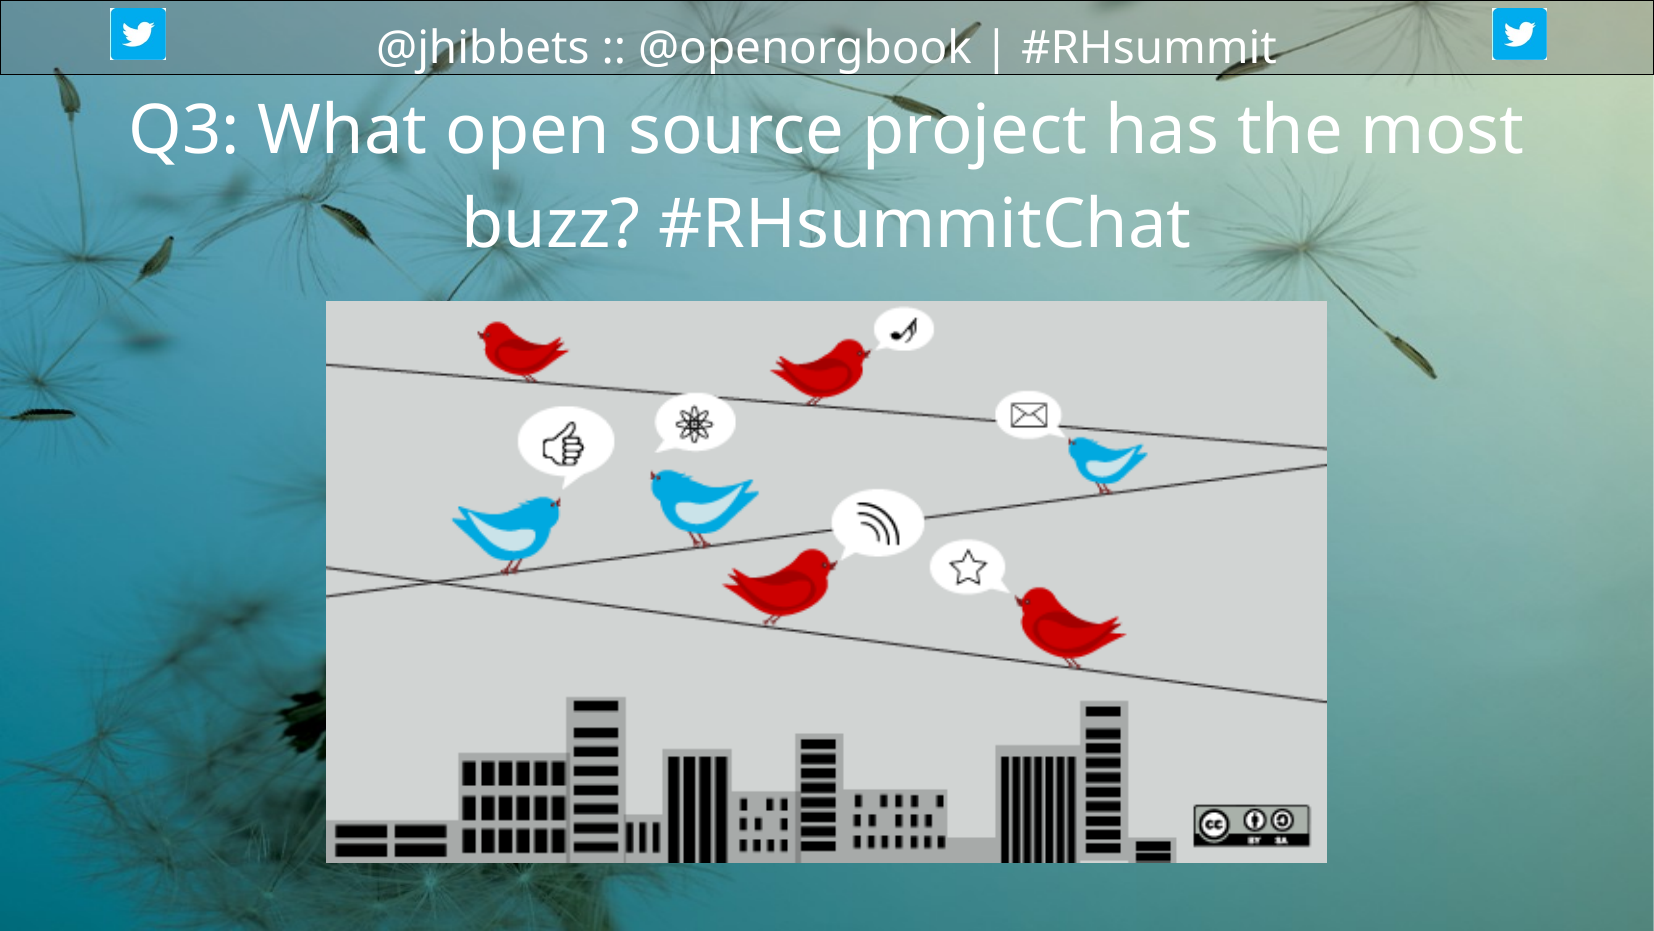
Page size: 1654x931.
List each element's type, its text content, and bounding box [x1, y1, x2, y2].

picture [0, 75, 1654, 931]
picture [1506, 22, 1535, 46]
picture [124, 22, 154, 46]
title Q3: What open source project has the most buzz? #RHsummitChat [82, 96, 1571, 252]
